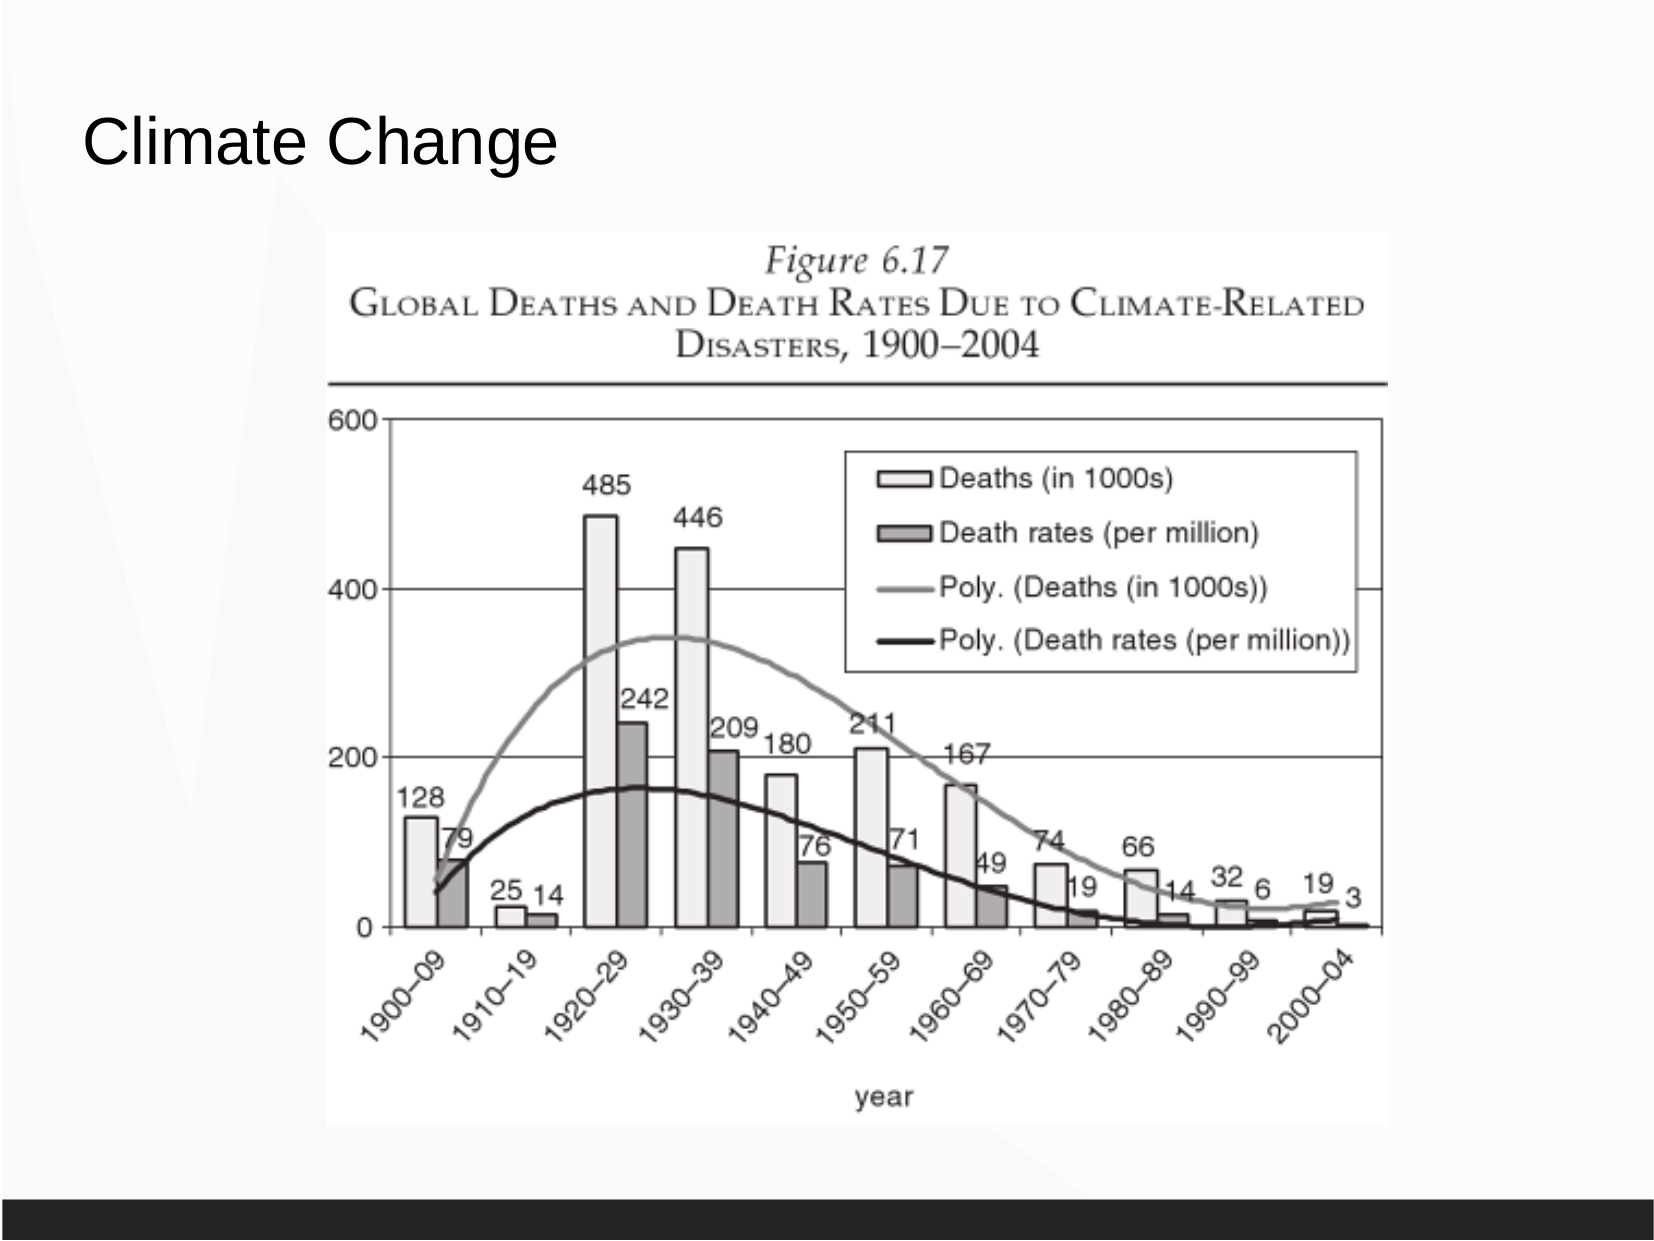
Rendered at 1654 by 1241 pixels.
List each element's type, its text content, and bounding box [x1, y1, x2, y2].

title Climate Change [82, 45, 1571, 238]
picture [2, 0, 1654, 1241]
